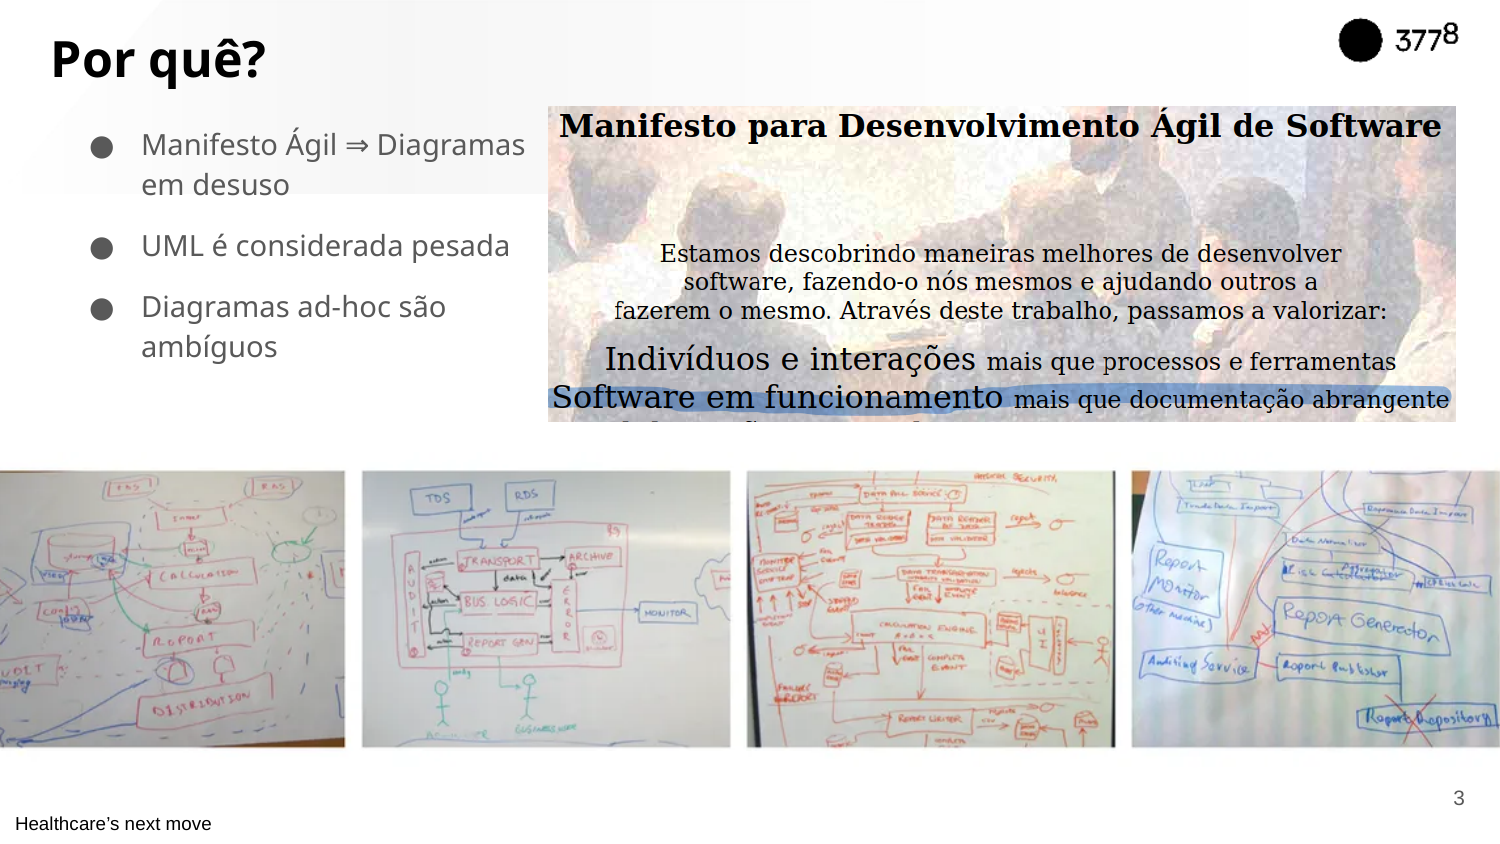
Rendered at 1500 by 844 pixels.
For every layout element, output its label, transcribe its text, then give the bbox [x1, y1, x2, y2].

picture [0, 452, 1500, 768]
slide_number <number> [1389, 768, 1480, 830]
picture [0, 0, 1500, 422]
title Por quê? [35, 12, 1308, 107]
list Manifesto Ágil ⇒ Diagramas em desuso UML é considerada pesada Diagramas ad-hoc são ambíguos [51, 106, 549, 452]
